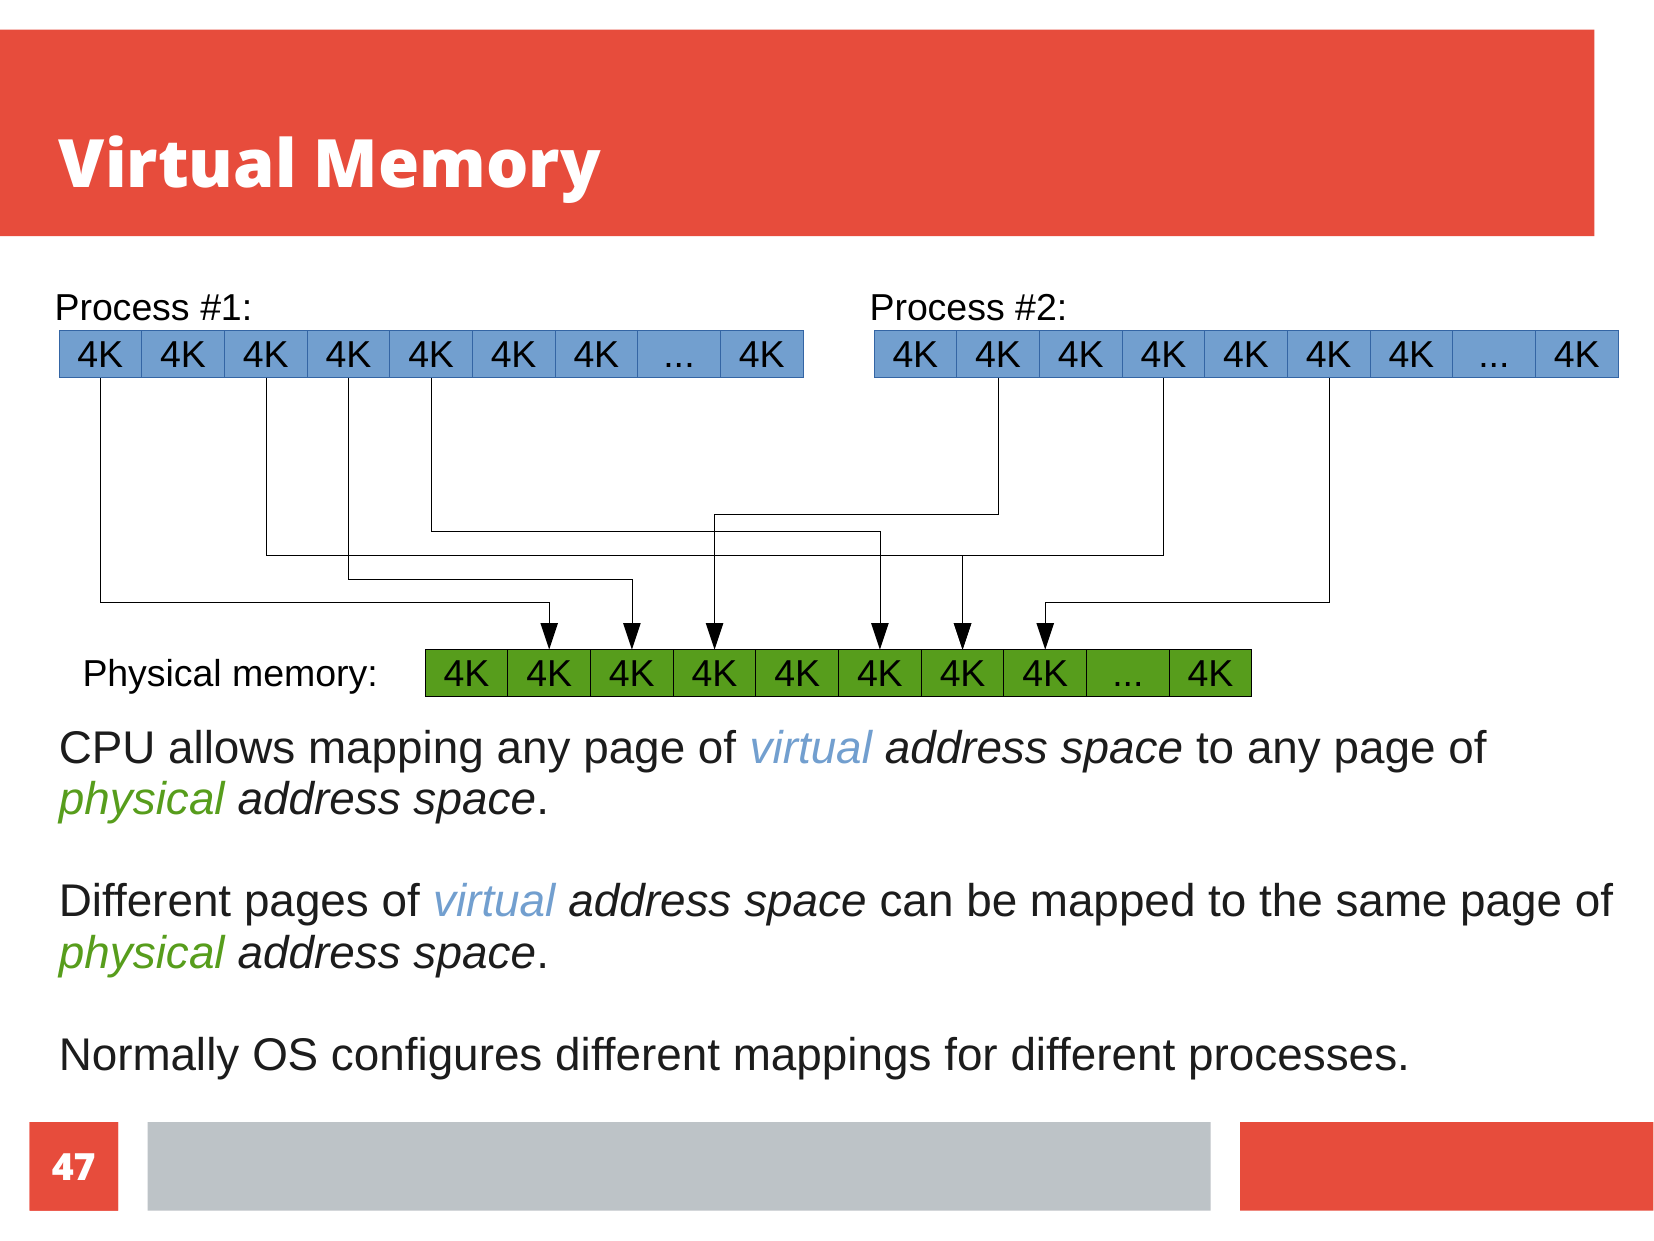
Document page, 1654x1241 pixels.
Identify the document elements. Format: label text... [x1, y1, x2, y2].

text_box ... [1086, 649, 1169, 697]
text_box 4K [838, 649, 921, 697]
text_box 4K [921, 649, 1003, 697]
text_box 4K [874, 330, 956, 378]
text_box ... [1452, 330, 1535, 378]
text_box 4K [1287, 330, 1370, 378]
title Virtual Memory [59, 59, 1595, 207]
text_box 4K [1122, 330, 1204, 378]
text_box ... [637, 330, 720, 378]
text_box 4K [673, 649, 755, 697]
text_box 4K [1169, 649, 1252, 697]
text_box 4K [472, 330, 555, 378]
text_box 4K [507, 649, 590, 697]
text_box 4K [720, 330, 804, 378]
text_box 4K [1204, 330, 1287, 378]
text_box 4K [307, 330, 389, 378]
text_box 4K [590, 649, 673, 697]
text_box 4K [1370, 330, 1452, 378]
text_box 4K [956, 330, 1039, 378]
text_box Physical memory: [153, 649, 308, 697]
text_box 4K [389, 330, 472, 378]
text_box 4K [141, 330, 224, 378]
text_box 4K [224, 330, 307, 378]
text_box 4K [555, 330, 637, 378]
text_box Process #2: [891, 283, 1046, 331]
text_box 4K [425, 649, 507, 697]
text_box 4K [59, 330, 141, 378]
text_box Process #1: [76, 283, 231, 331]
text_box 4K [1535, 330, 1619, 378]
text_box 4K [1039, 330, 1122, 378]
text_box 4K [1003, 649, 1086, 697]
text_box CPU allows mapping any page of virtual address space to any page of physical address space. Different pages of virtual address space can be mapped to the same page of physical address space. Normally OS configures different mappings for different processes. [59, 721, 1619, 1028]
text_box 4K [755, 649, 838, 697]
